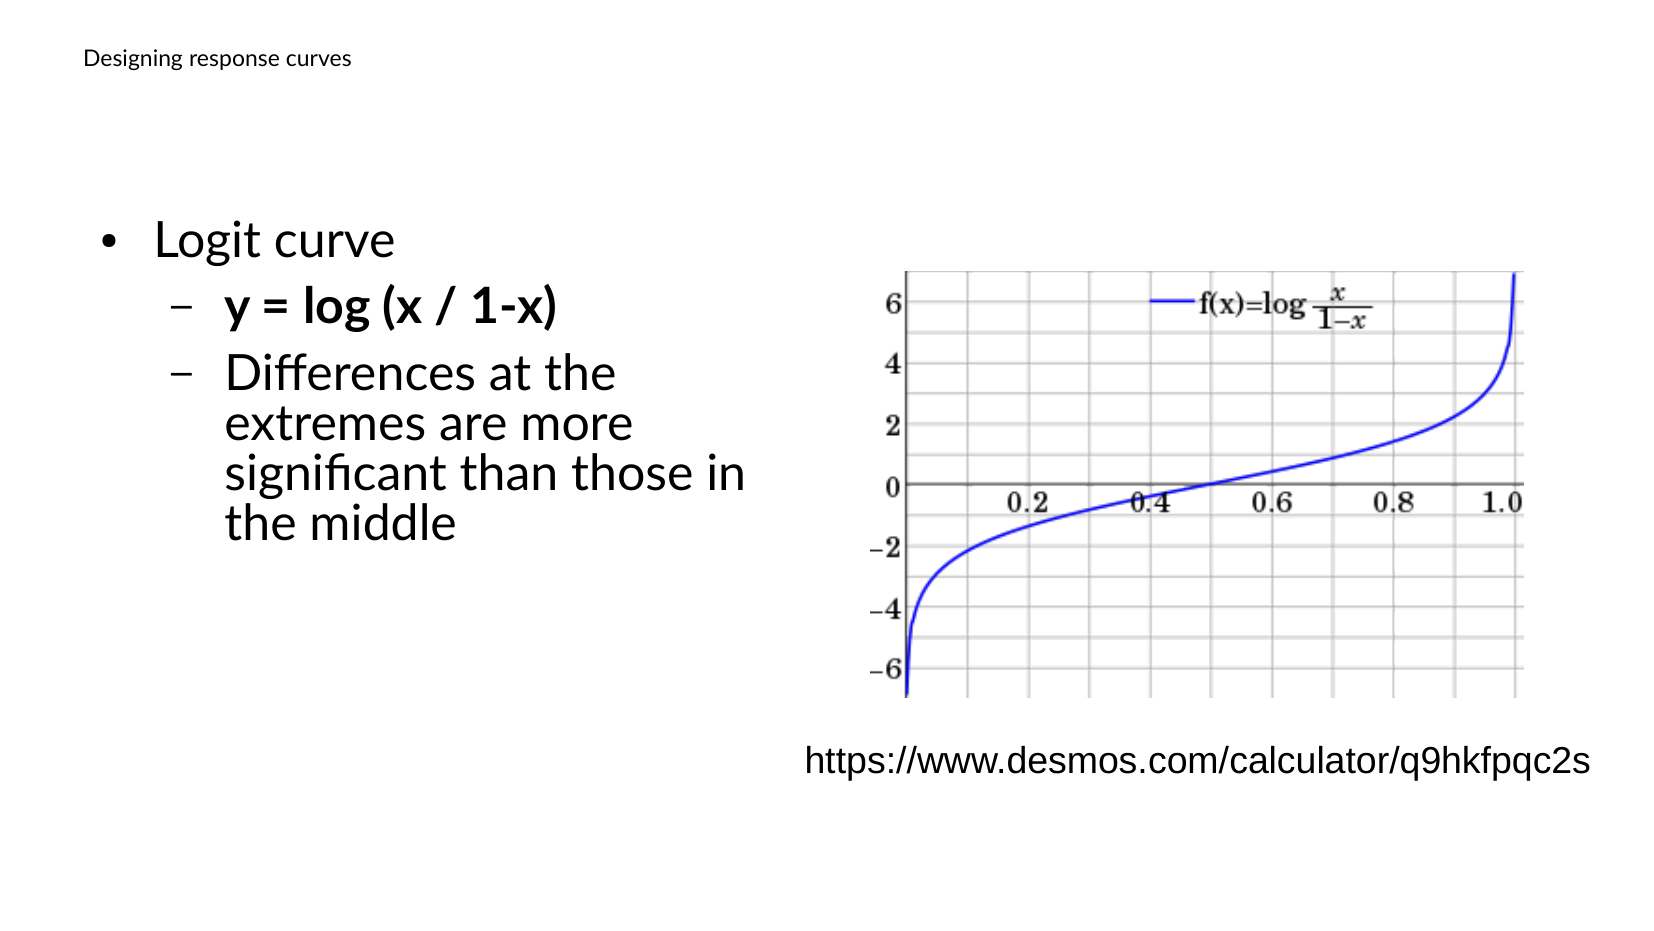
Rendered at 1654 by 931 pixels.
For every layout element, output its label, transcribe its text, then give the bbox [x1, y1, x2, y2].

text_box https://www.desmos.com/calculator/q9hkfpqc2s [789, 732, 1607, 790]
list Logit curve y = log (x / 1-x) Differences at the extremes are more significant than those in the middle [82, 217, 809, 839]
title Designing response curves [83, 0, 1571, 119]
picture [870, 271, 1524, 698]
